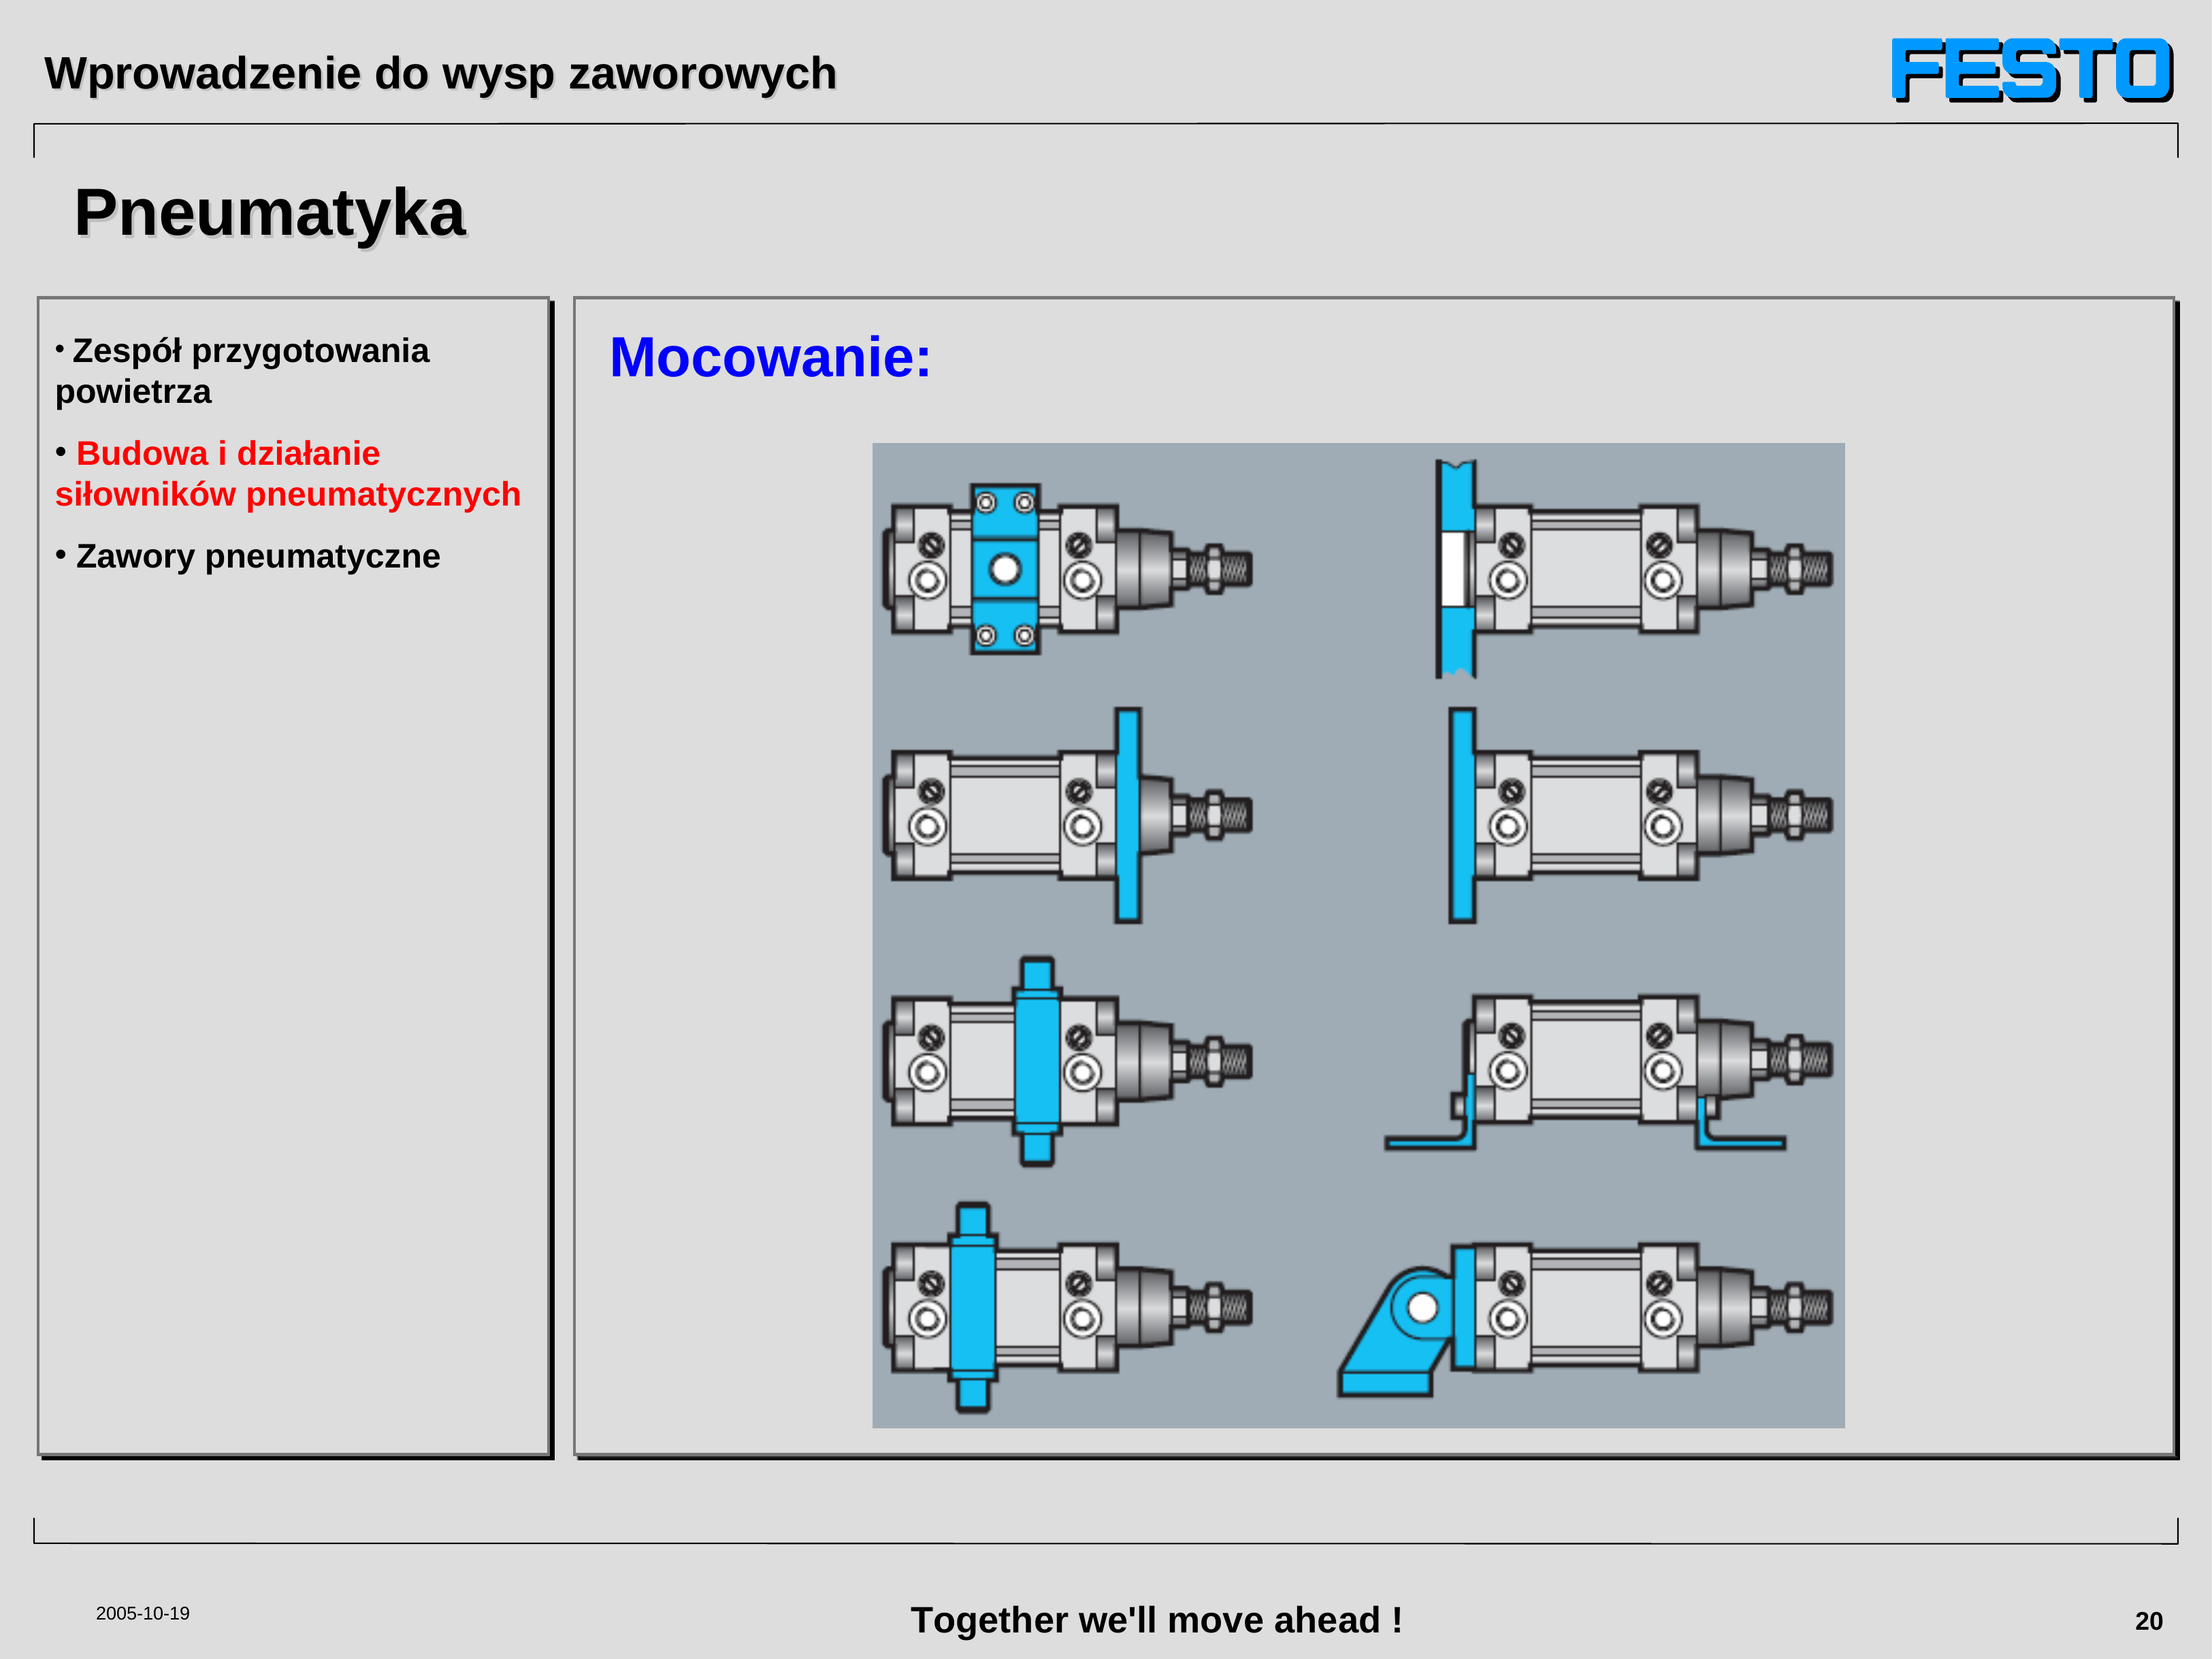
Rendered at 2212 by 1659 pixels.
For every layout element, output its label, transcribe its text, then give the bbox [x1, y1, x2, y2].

text_box Mocowanie: [599, 314, 1681, 394]
text_box Together we'll move ahead ! [807, 1592, 1508, 1644]
text_box <number> [2057, 1592, 2186, 1648]
text_box 2005-10-19 [74, 1592, 387, 1633]
picture [873, 443, 1845, 1428]
text_box Zespół przygotowania powietrza Budowa i działanie siłowników pneumatycznych Zawory pneumatyczne [44, 323, 536, 642]
title Pneumatyka [51, 142, 1895, 260]
